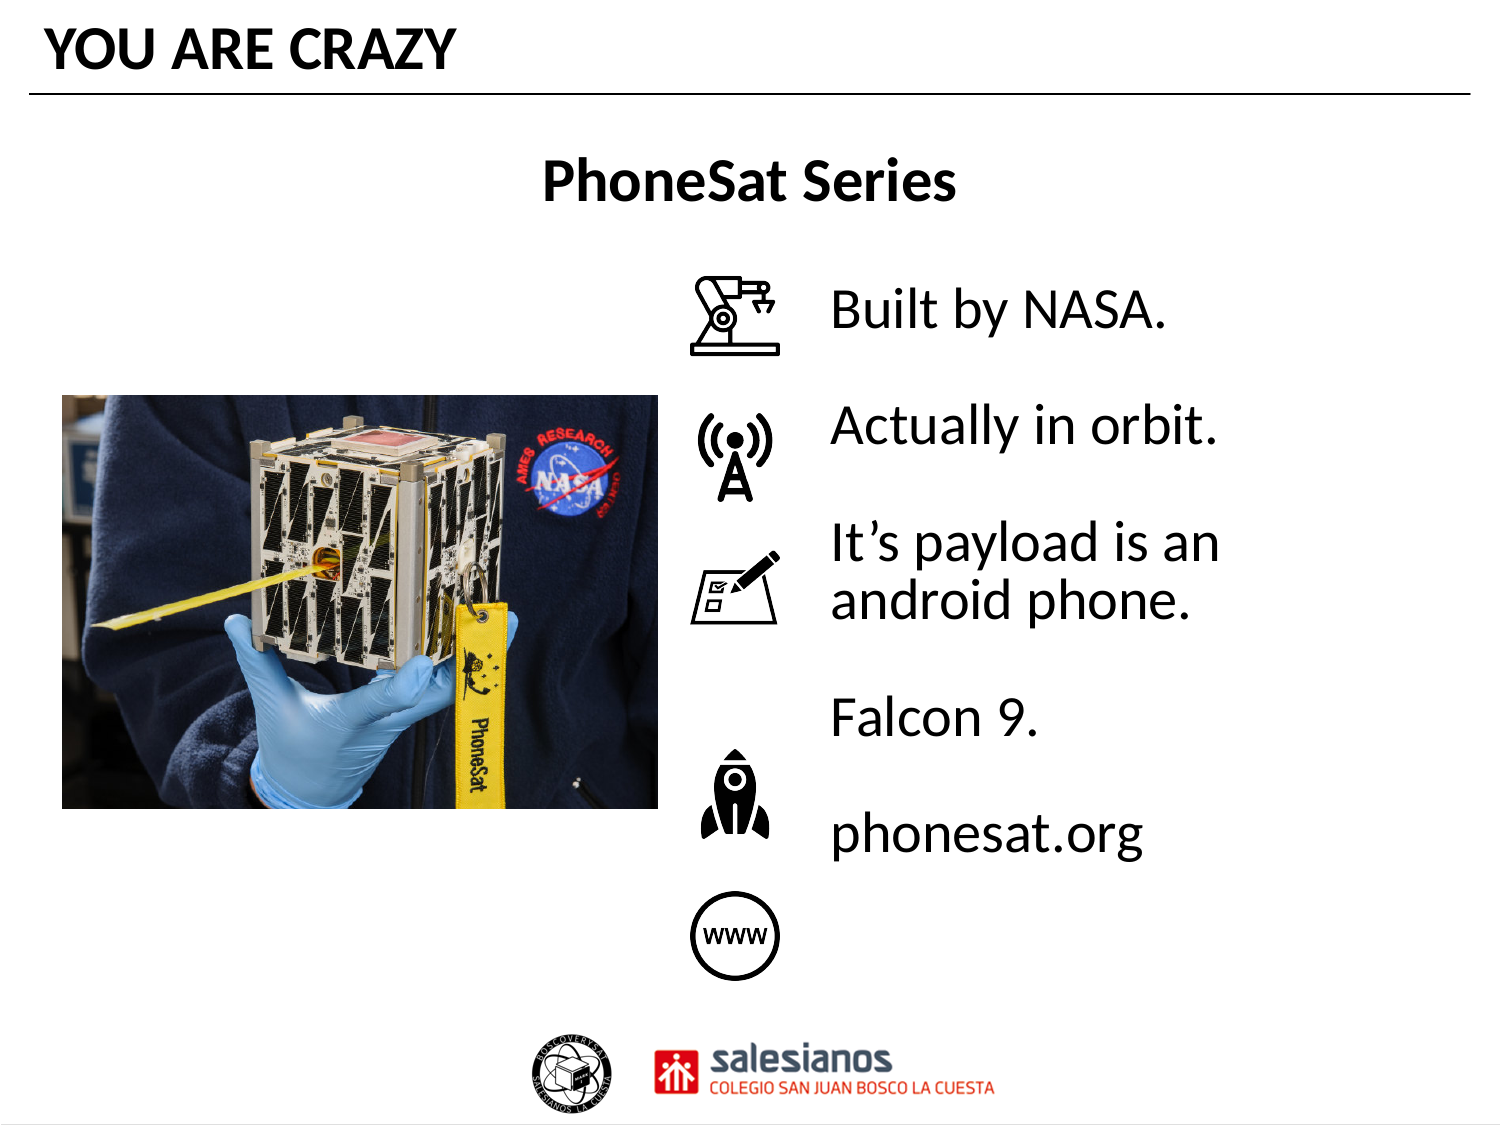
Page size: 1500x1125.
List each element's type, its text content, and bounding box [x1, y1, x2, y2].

text_box Built by NASA. Actually in orbit. It’s payload is an android phone. Falcon 9. phonesat.org [816, 277, 1418, 1040]
text_box YOU ARE CRAZY [29, 0, 1472, 90]
text_box PhoneSat Series [35, 147, 1465, 236]
picture [0, 0, 1500, 1125]
